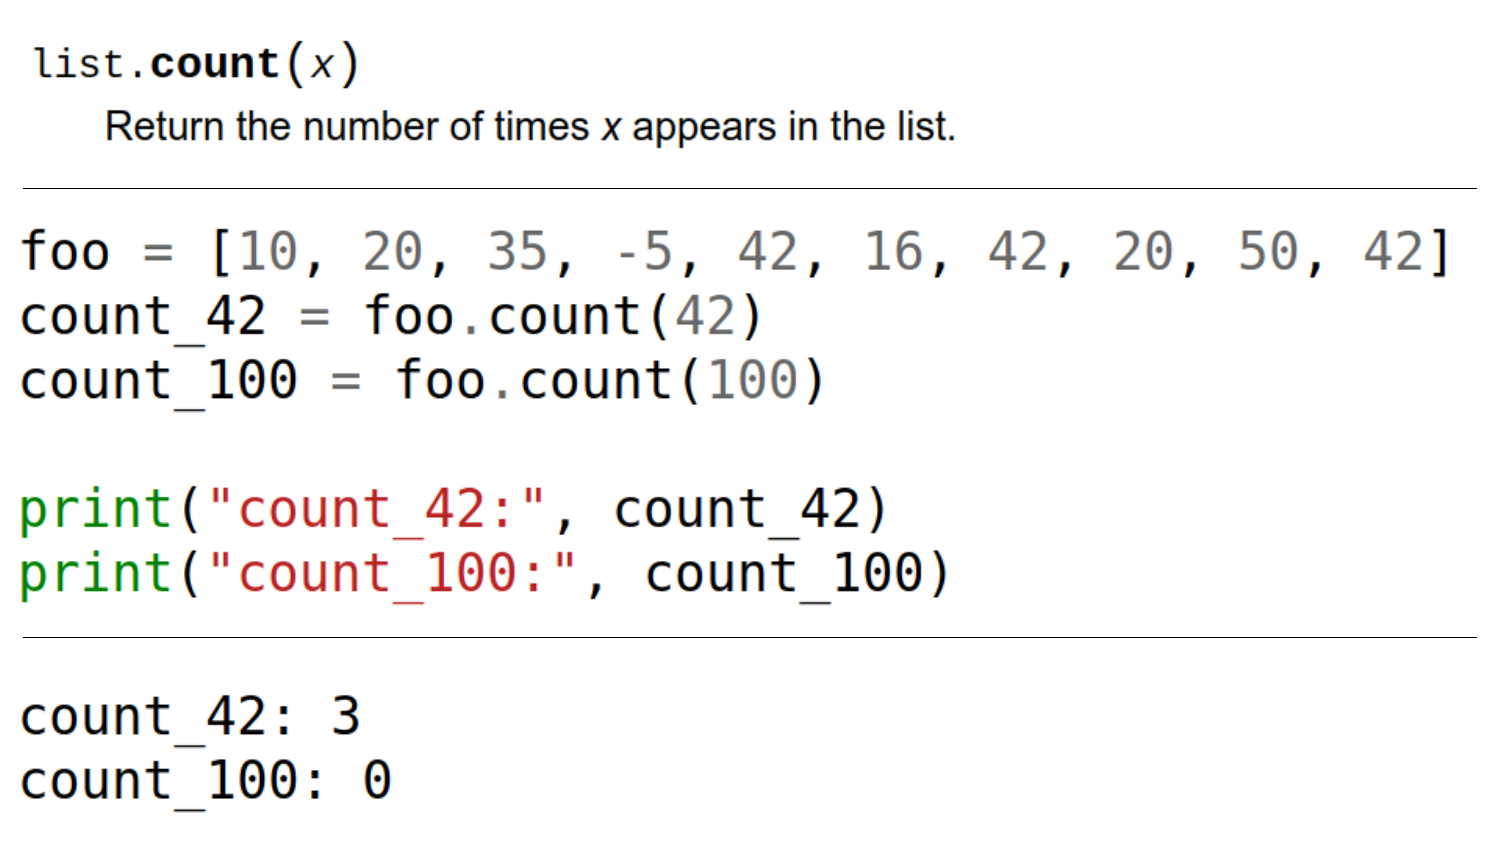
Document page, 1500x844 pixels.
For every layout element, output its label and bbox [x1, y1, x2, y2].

picture [11, 683, 404, 827]
picture [11, 212, 1464, 615]
picture [23, 35, 965, 153]
